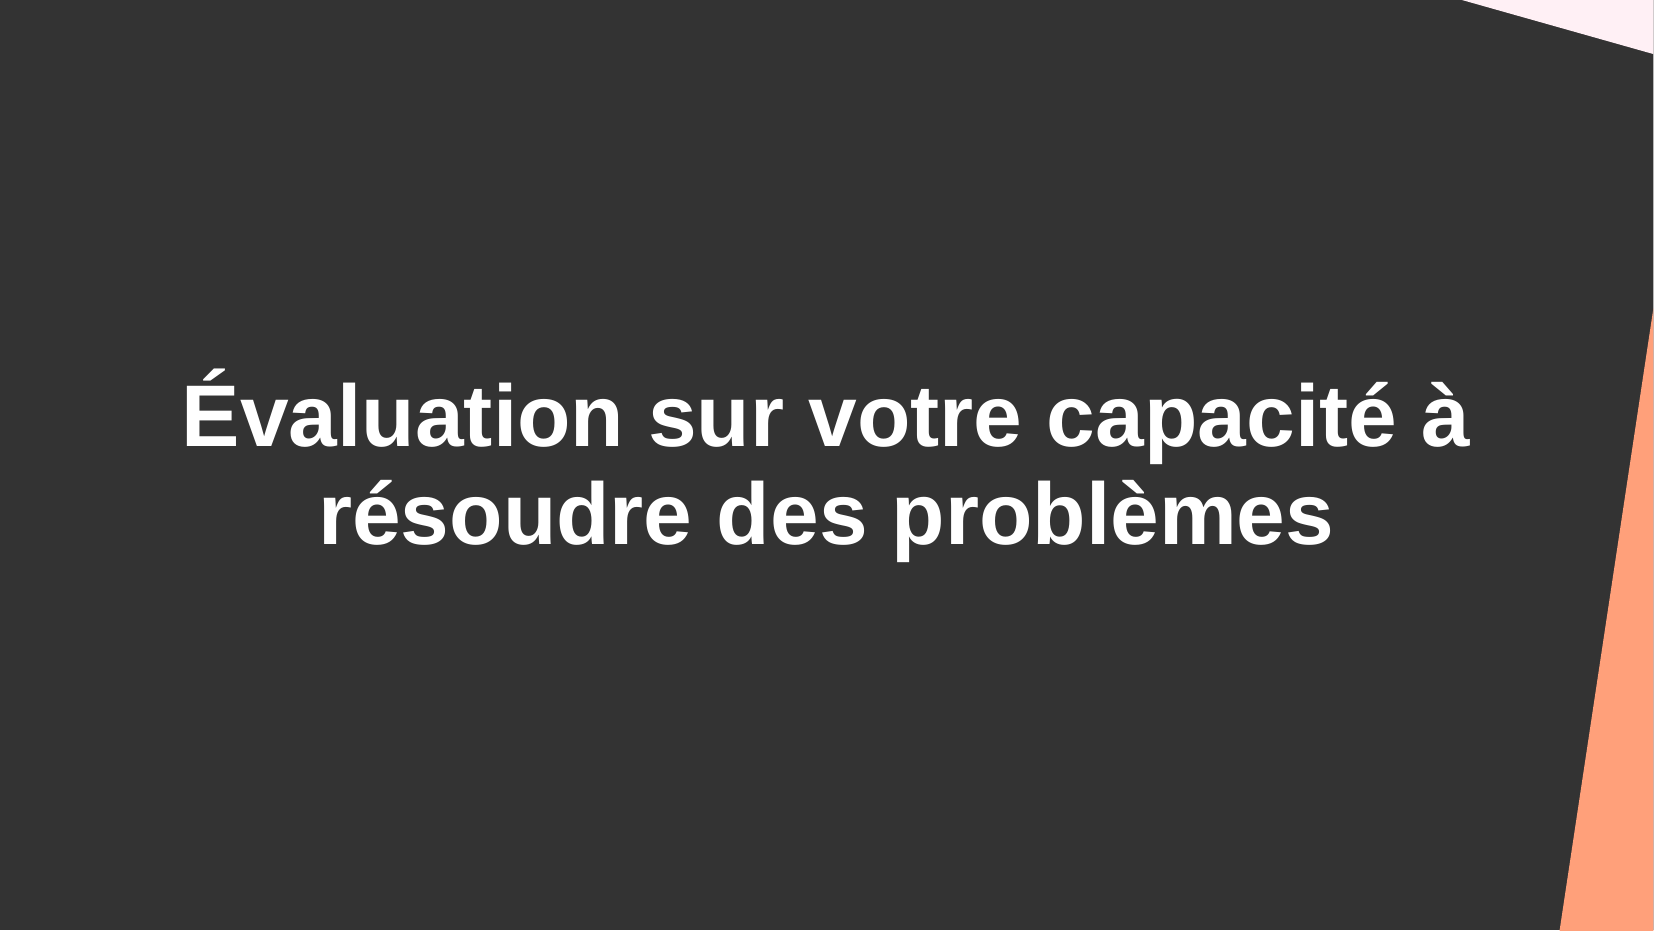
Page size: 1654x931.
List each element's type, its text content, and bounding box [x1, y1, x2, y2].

title Évaluation sur votre capacité à résoudre des problèmes [31, 367, 1622, 563]
text_box [1461, 0, 1654, 55]
text_box [1559, 304, 1654, 931]
